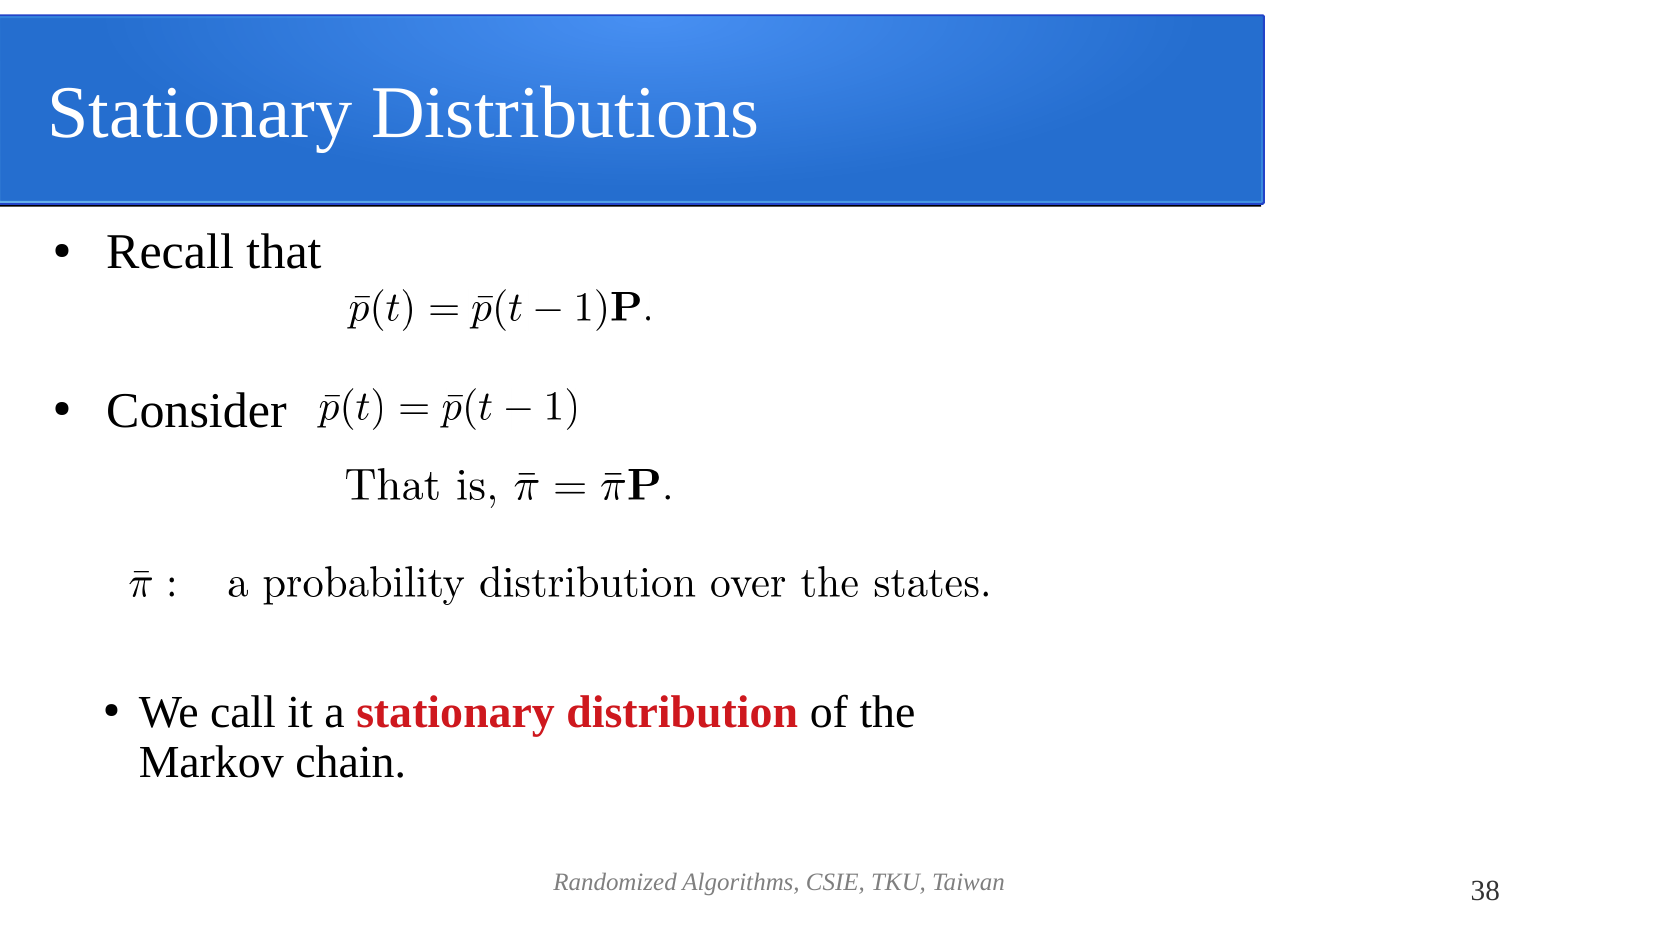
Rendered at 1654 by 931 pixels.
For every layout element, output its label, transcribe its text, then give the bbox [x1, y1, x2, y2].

text_box We call it a stationary distribution of the Markov chain. [88, 679, 934, 796]
title Stationary Distributions [47, 35, 1199, 189]
picture [317, 388, 576, 430]
picture [345, 468, 670, 508]
list Recall that Consider [35, 224, 1524, 764]
picture [129, 566, 988, 605]
picture [347, 289, 650, 331]
